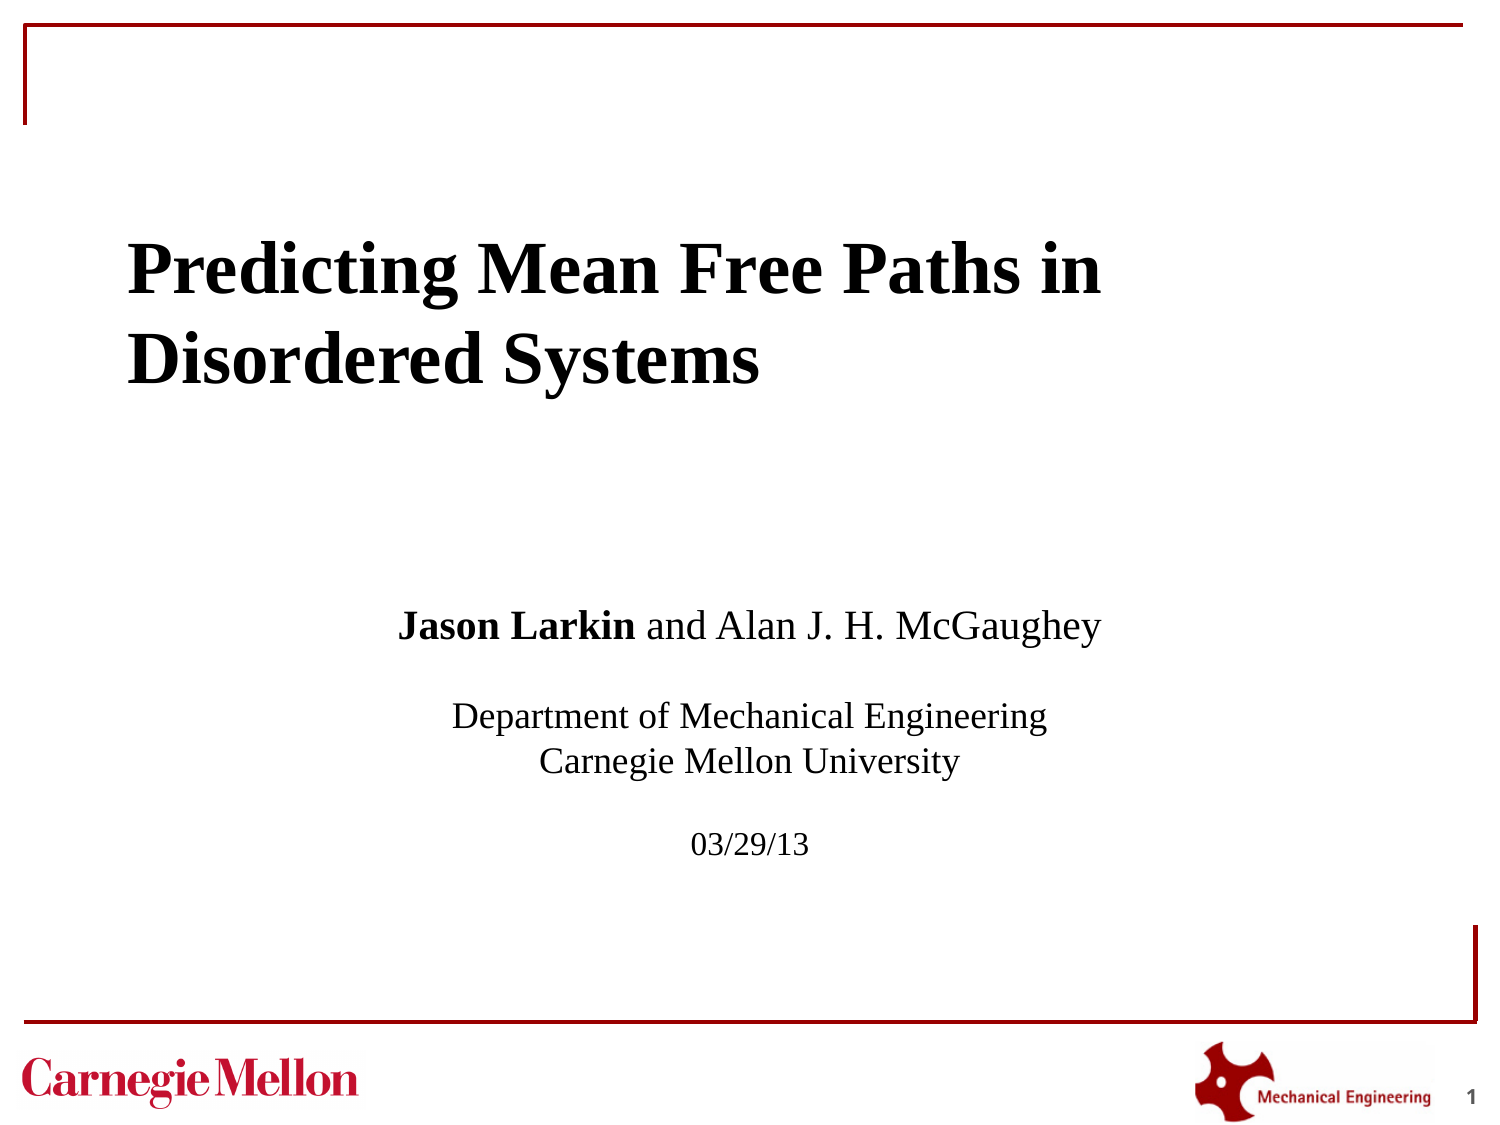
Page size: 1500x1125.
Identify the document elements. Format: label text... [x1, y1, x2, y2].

title Predicting Mean Free Paths in Disordered Systems [112, 187, 1388, 429]
picture [16, 1050, 366, 1110]
picture [1192, 1034, 1438, 1125]
subtitle Jason Larkin and Alan J. H. McGaughey Department of Mechanical Engineering Carnegie Mellon University 03/29/13 [225, 599, 1276, 925]
